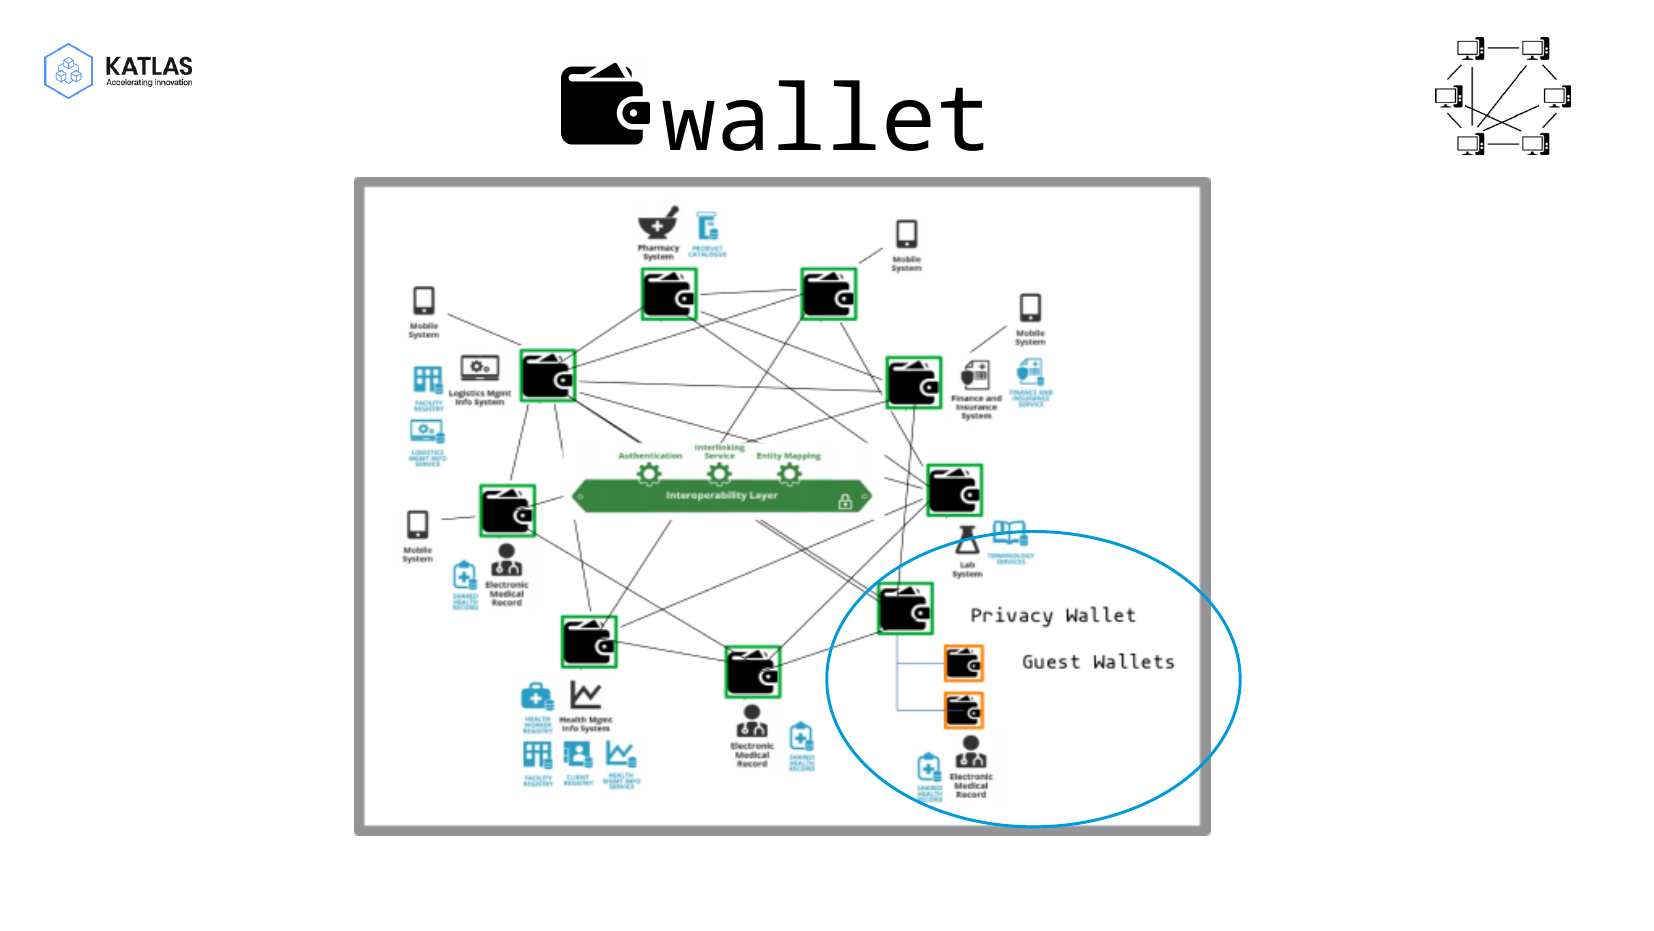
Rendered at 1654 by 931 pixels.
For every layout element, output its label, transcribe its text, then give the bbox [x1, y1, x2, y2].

title wallet [82, 37, 1571, 193]
picture [354, 193, 1211, 836]
picture [829, 534, 1211, 825]
picture [1435, 37, 1571, 155]
picture [29, 37, 211, 103]
picture [561, 59, 650, 148]
